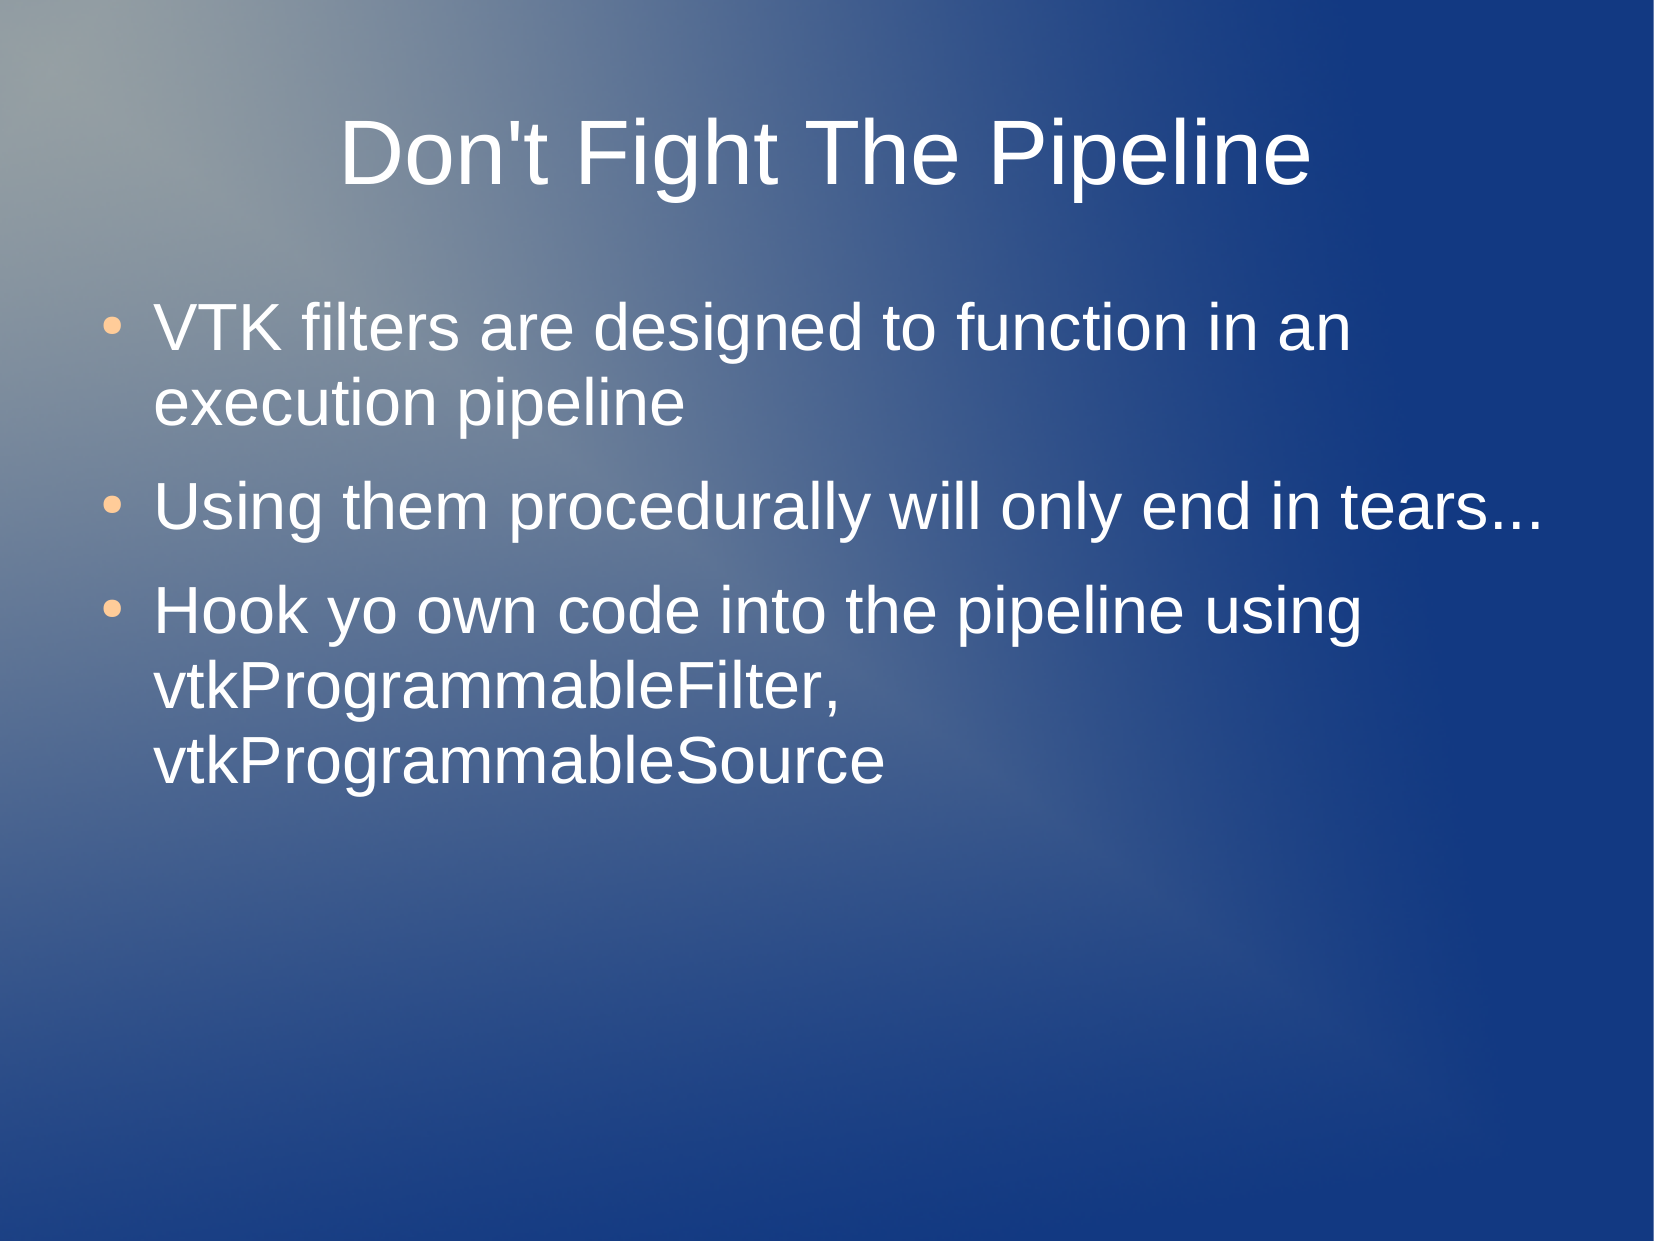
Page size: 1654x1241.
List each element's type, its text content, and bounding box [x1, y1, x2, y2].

title Don't Fight The Pipeline [82, 49, 1571, 257]
picture [0, 0, 1654, 1241]
list VTK filters are designed to function in an execution pipeline Using them procedurally will only end in tears... Hook yo own code into the pipeline using vtkProgrammableFilter, vtkProgrammableSource [82, 290, 1571, 1109]
